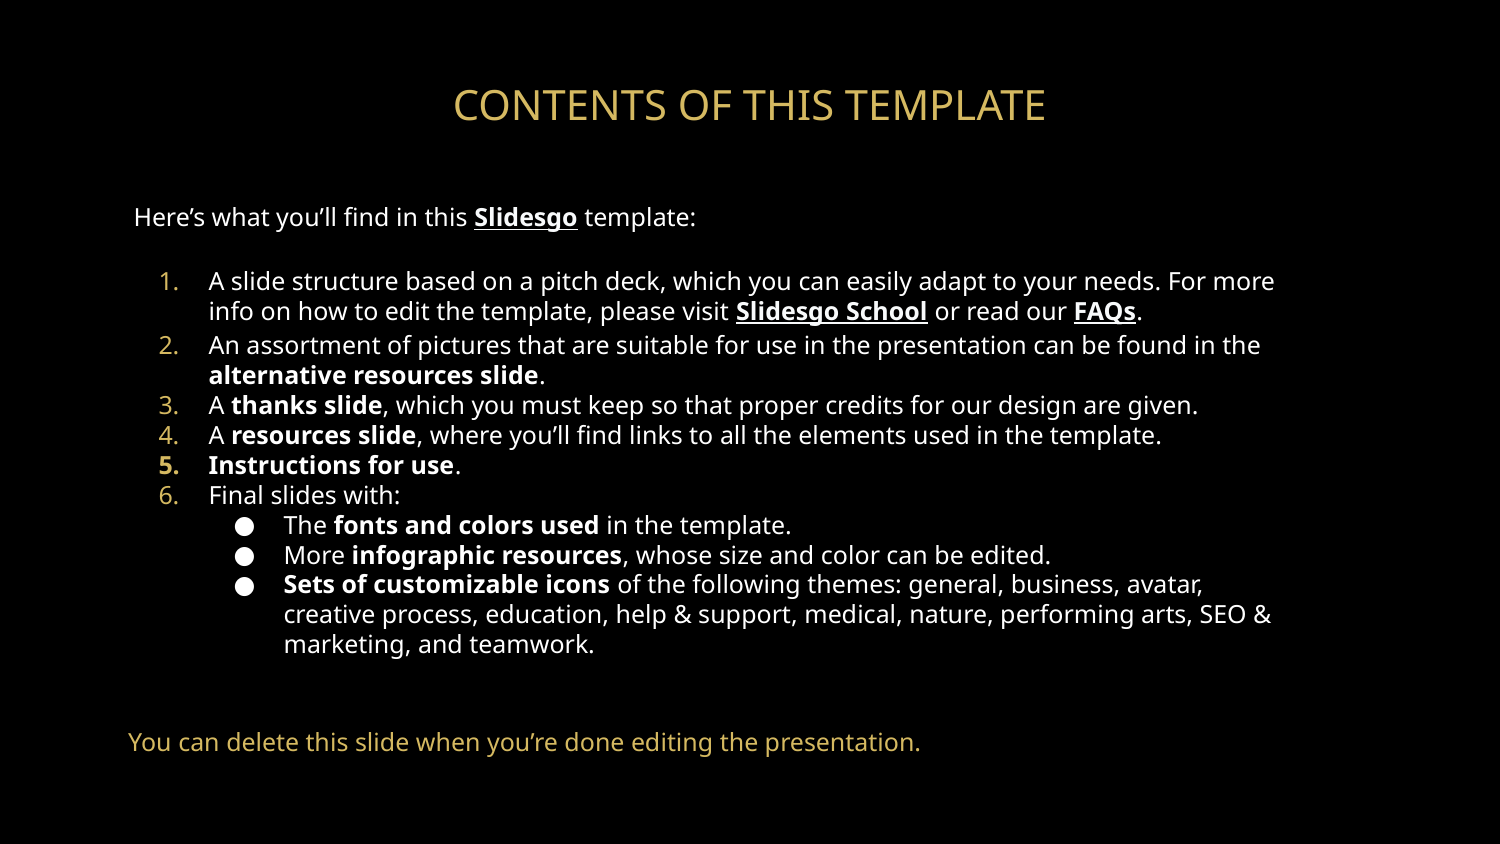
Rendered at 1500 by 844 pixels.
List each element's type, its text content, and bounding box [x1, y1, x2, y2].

list Here’s what you’ll find in this Slidesgo template: A slide structure based on a pitch deck, which you can easily adapt to your needs. For more info on how to edit the template, please visit Slidesgo School or read our FAQs. An assortment of pictures that are suitable for use in the presentation can be found in the alternative resources slide. A thanks slide, which you must keep so that proper credits for our design are given. A resources slide, where you’ll find links to all the elements used in the template. Instructions for use. Final slides with: The fonts and colors used in the template. More infographic resources, whose size and color can be edited. Sets of customizable icons of the following themes: general, business, avatar, creative process, education, help & support, medical, nature, performing arts, SEO & marketing, and teamwork. [118, 186, 1313, 677]
text_box You can delete this slide when you’re done editing the presentation. [113, 707, 1012, 744]
title CONTENTS OF THIS TEMPLATE [349, 60, 1151, 144]
